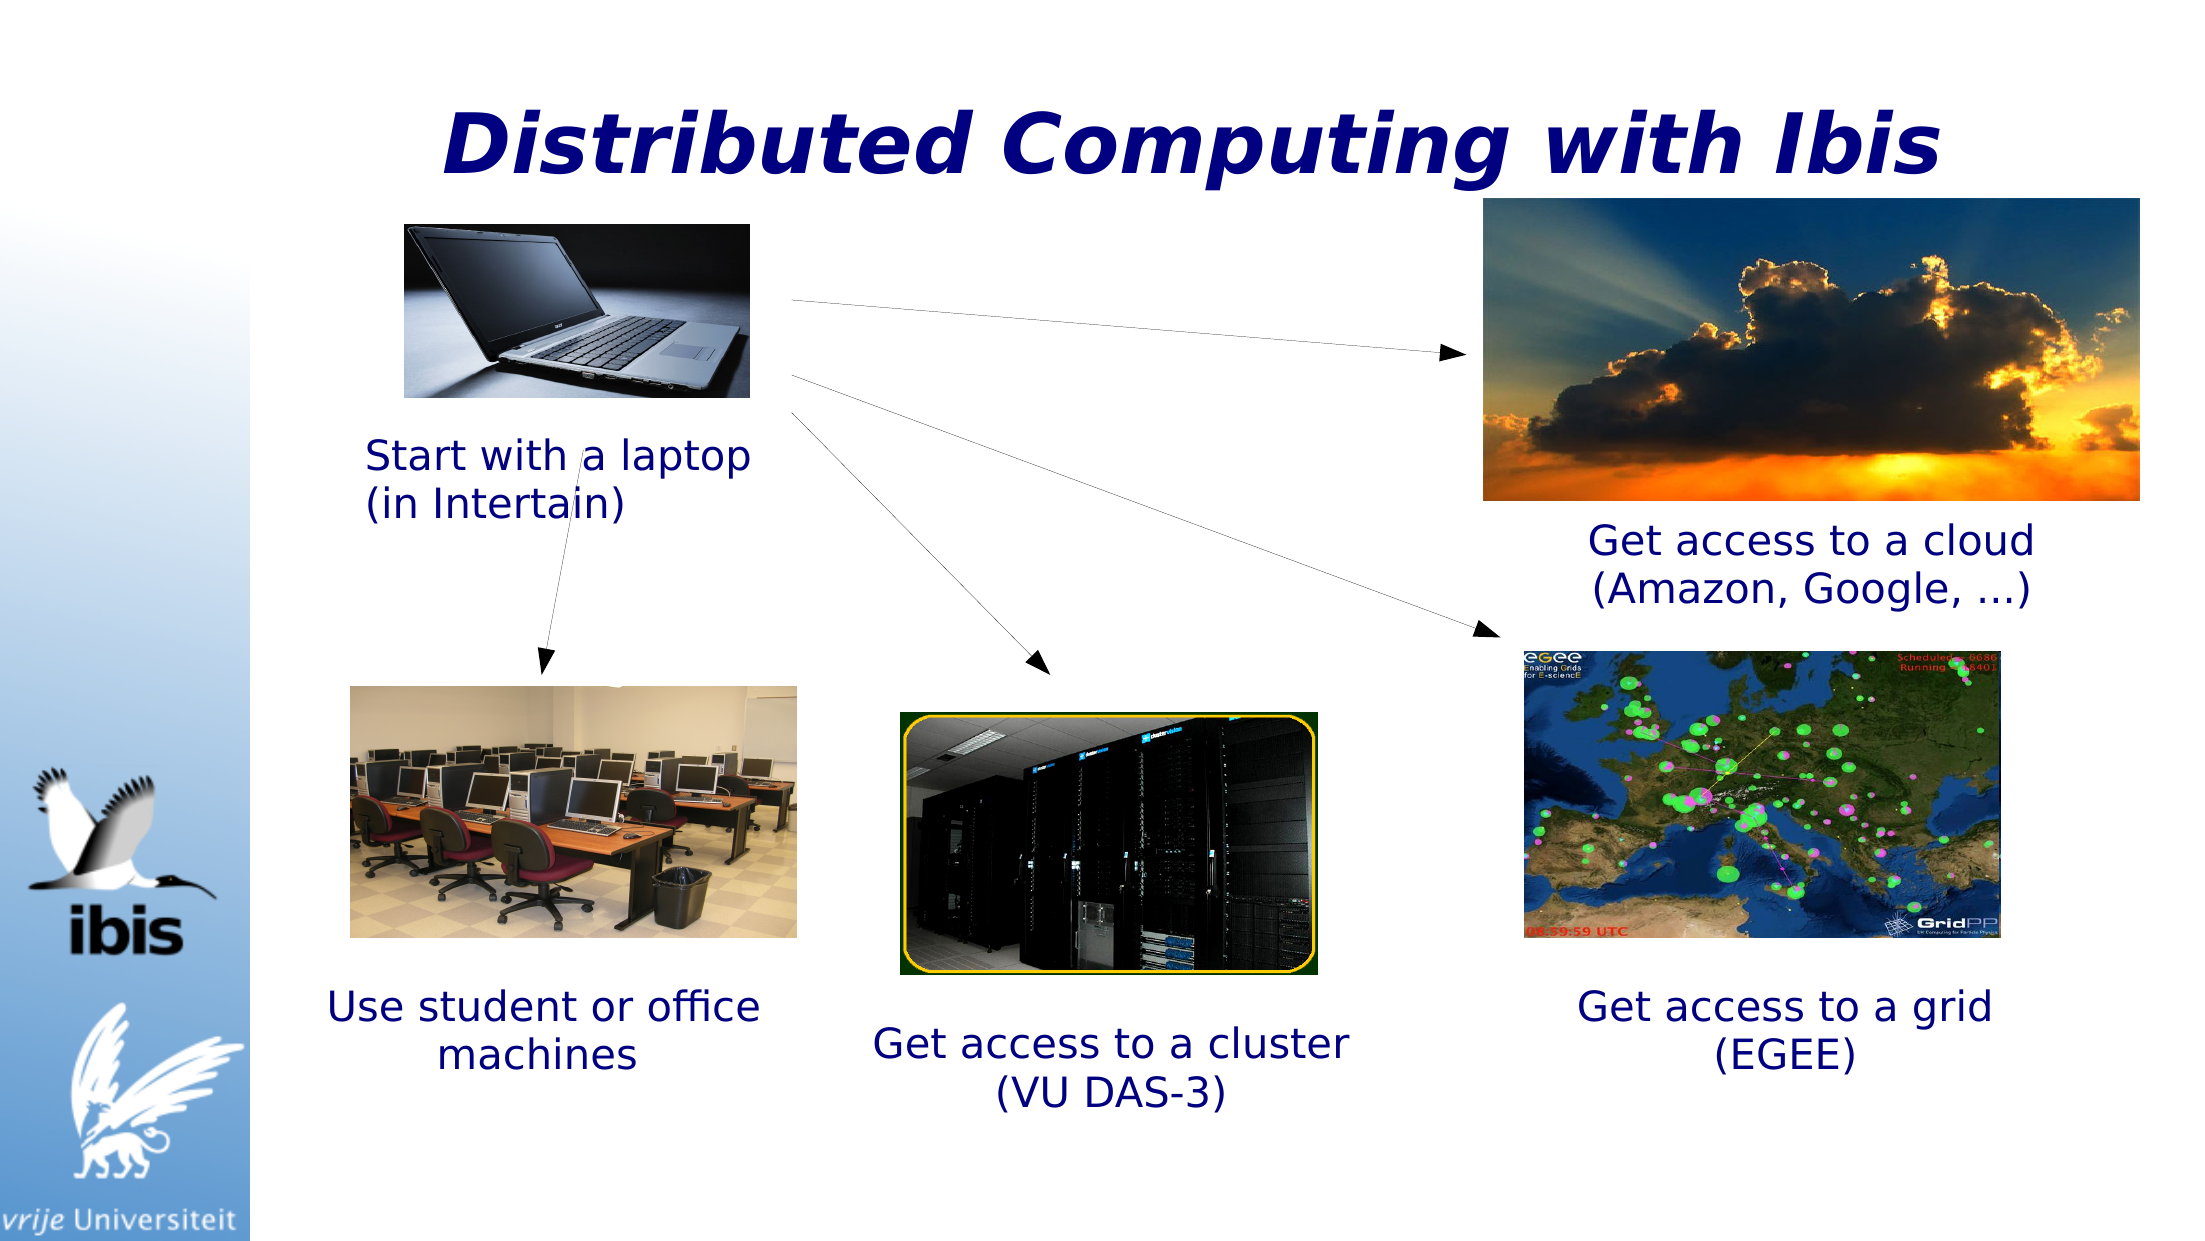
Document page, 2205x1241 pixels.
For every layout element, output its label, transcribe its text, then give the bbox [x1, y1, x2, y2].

text_box Get access to a grid (EGEE) [1500, 975, 2071, 1087]
text_box Use student or office machines [296, 975, 792, 1087]
text_box Start with a laptop (in Intertain) [805, 424, 834, 454]
picture [1483, 198, 2140, 501]
picture [0, 0, 250, 1241]
picture [350, 686, 797, 938]
text_box Get access to a cloud (Amazon, Google, ...) [1485, 509, 2139, 622]
picture [1524, 651, 2001, 938]
picture [900, 712, 1318, 976]
title Distributed Computing with Ibis [336, 37, 2051, 251]
picture [404, 224, 750, 398]
text_box Get access to a cluster (VU DAS-3) [791, 1012, 1431, 1125]
text_box Start with a laptop (in Intertain) [350, 424, 834, 563]
